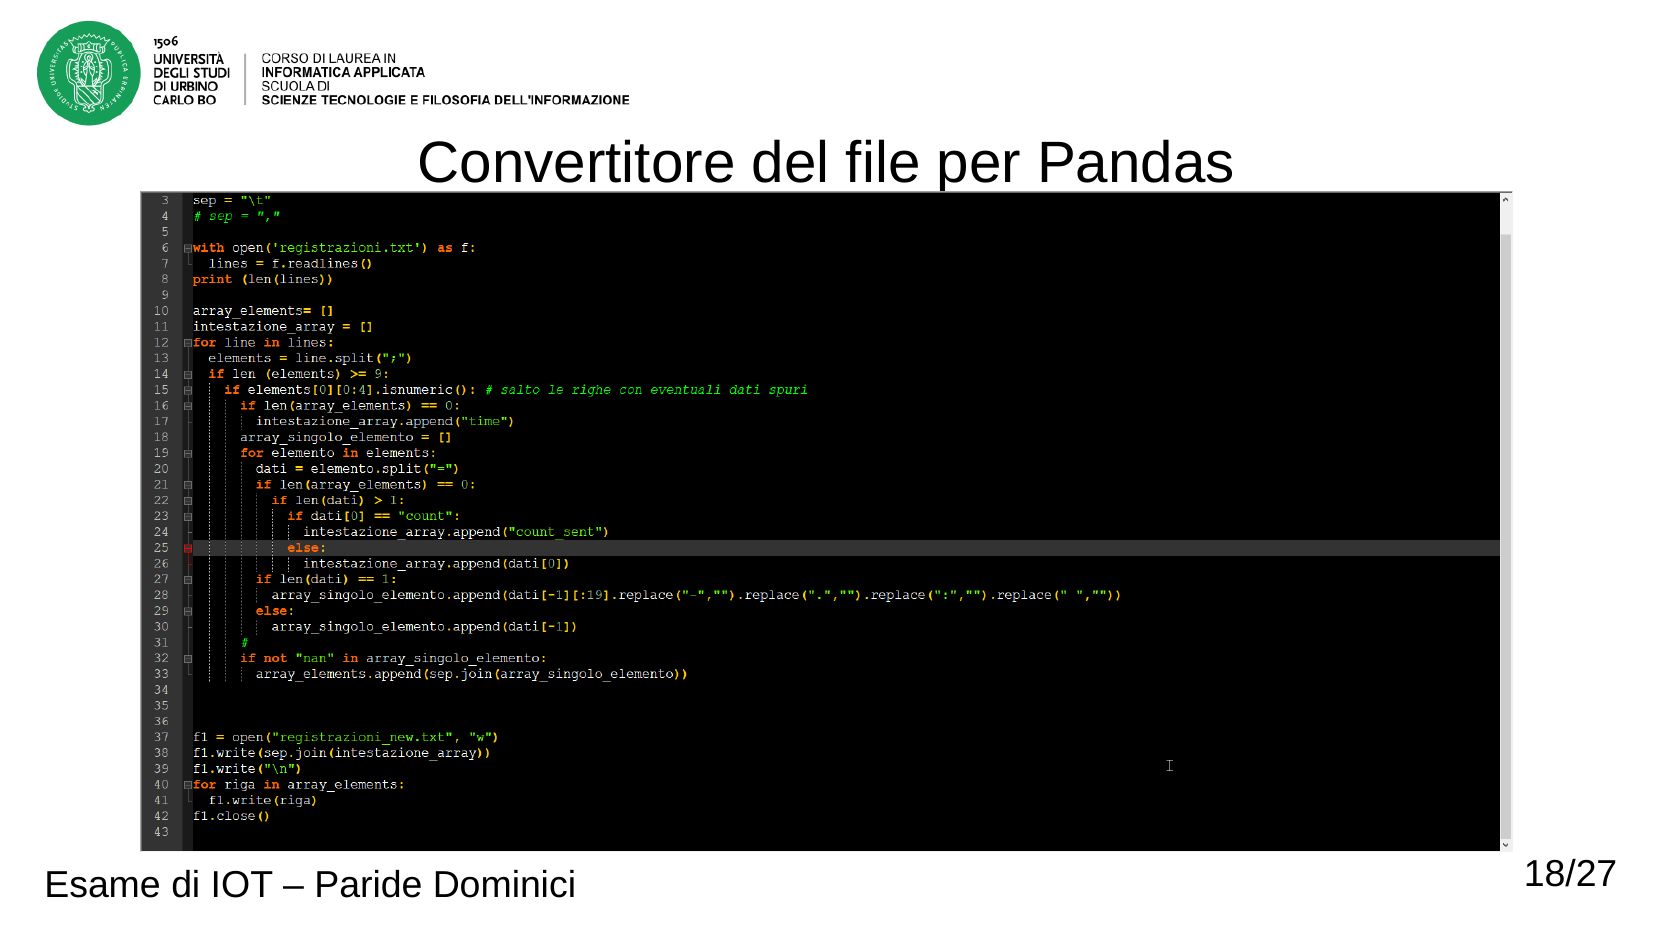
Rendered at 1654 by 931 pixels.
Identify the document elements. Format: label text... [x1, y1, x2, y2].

picture [140, 191, 1513, 852]
text_box Esame di IOT – Paride Dominici [29, 856, 680, 914]
picture [25, 17, 650, 128]
text_box <numero>/27 [1387, 845, 1625, 916]
title Convertitore del file per Pandas [82, 118, 1571, 207]
